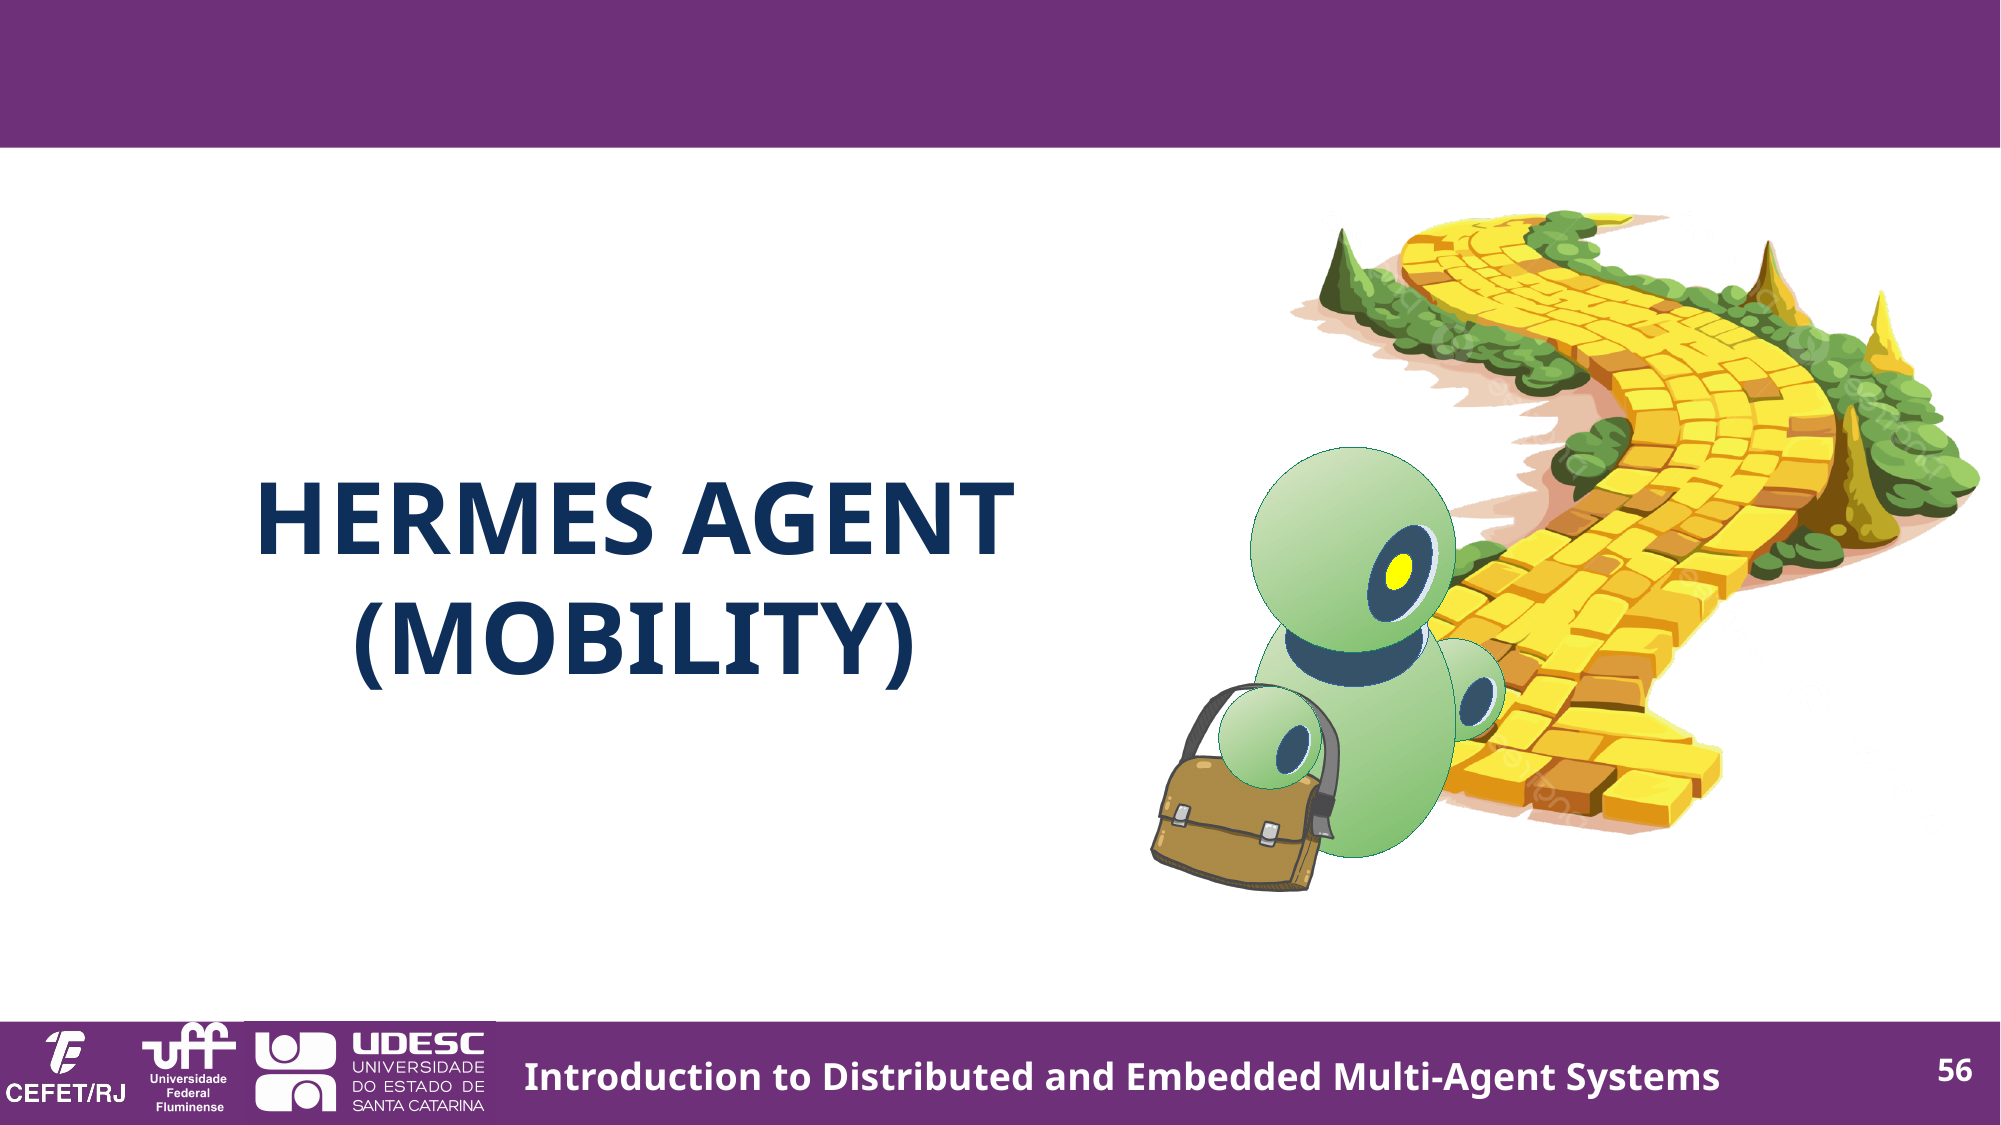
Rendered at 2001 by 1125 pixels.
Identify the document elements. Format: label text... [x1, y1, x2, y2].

picture [1150, 166, 1986, 892]
text_box [1218, 686, 1322, 790]
text_box HERMES AGENT (MOBILITY) [23, 447, 1247, 702]
picture [1275, 618, 1280, 630]
picture [6, 1009, 125, 1125]
text_box [1250, 447, 1506, 858]
picture [141, 1021, 237, 1117]
picture [244, 1021, 496, 1123]
